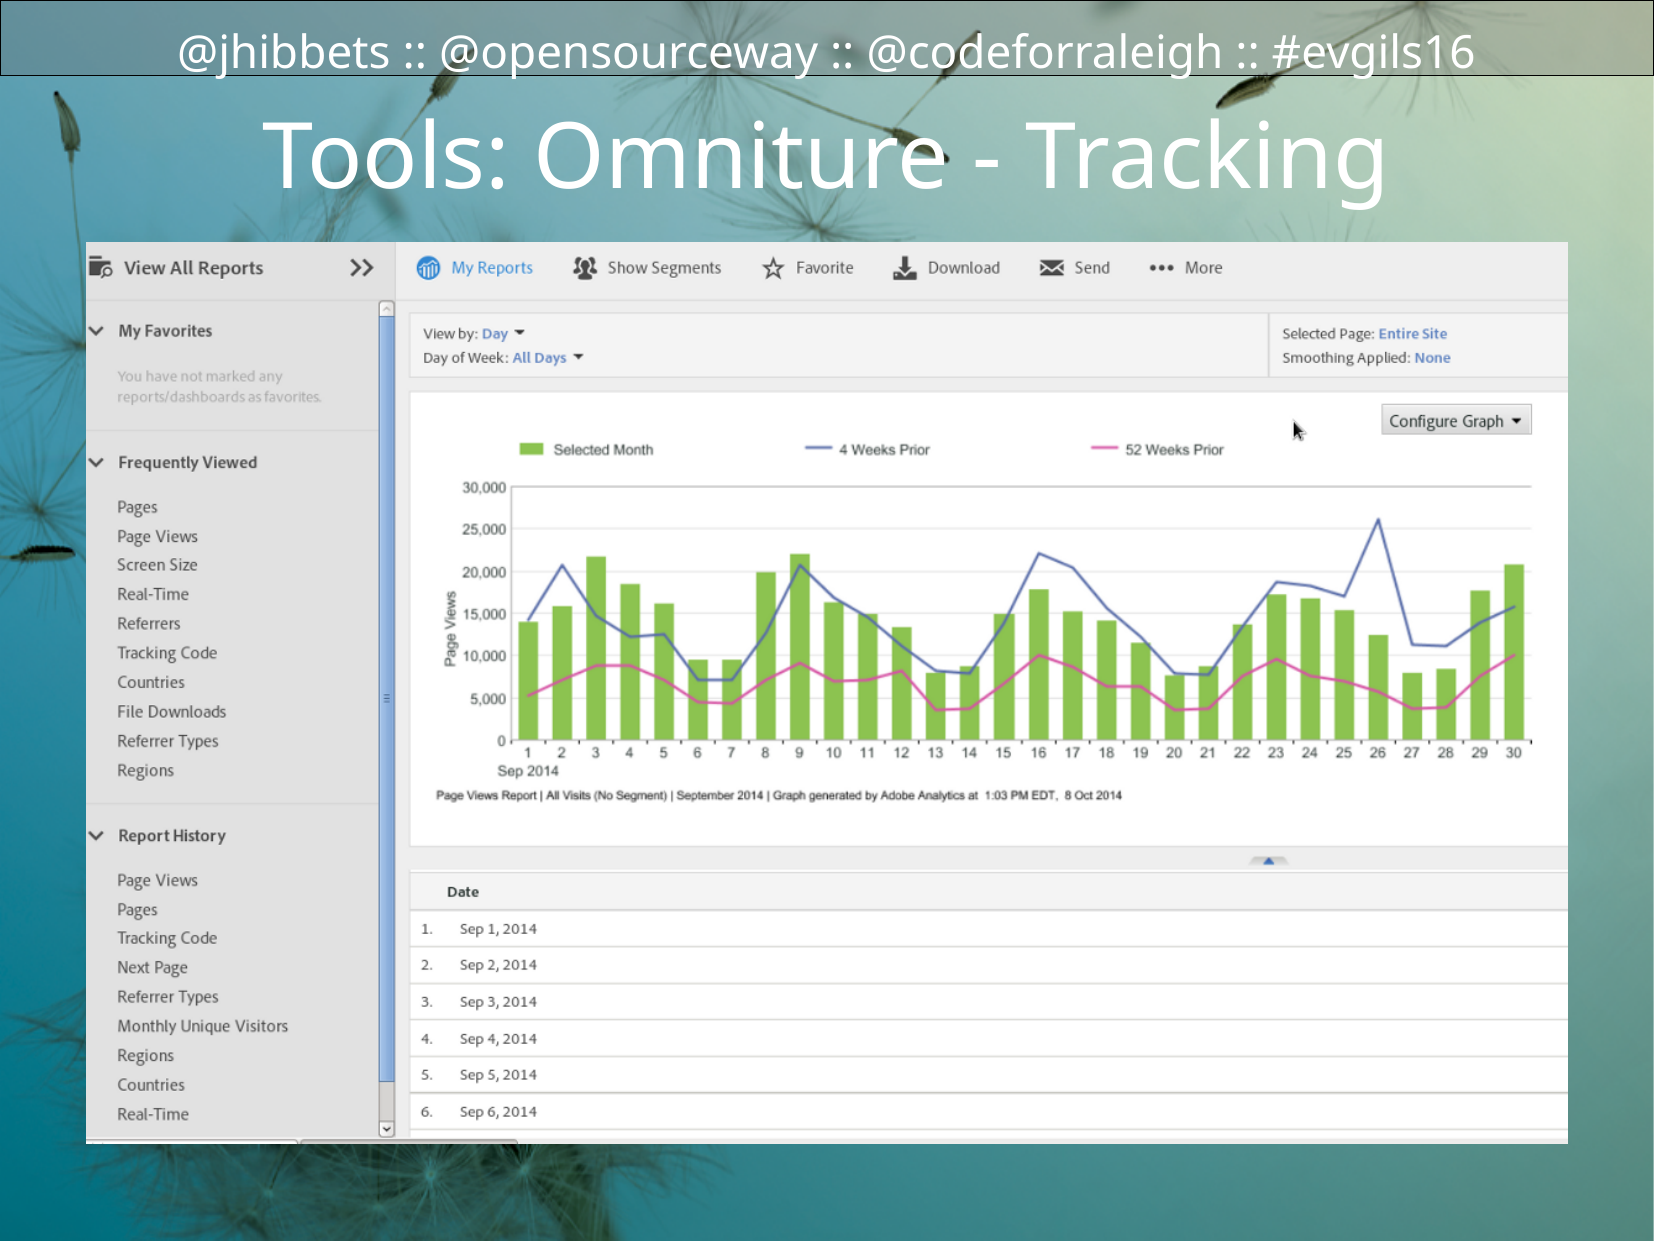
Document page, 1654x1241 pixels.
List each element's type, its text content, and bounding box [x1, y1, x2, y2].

picture [0, 76, 1654, 1241]
title Tools: Omniture - Tracking [82, 49, 1571, 257]
